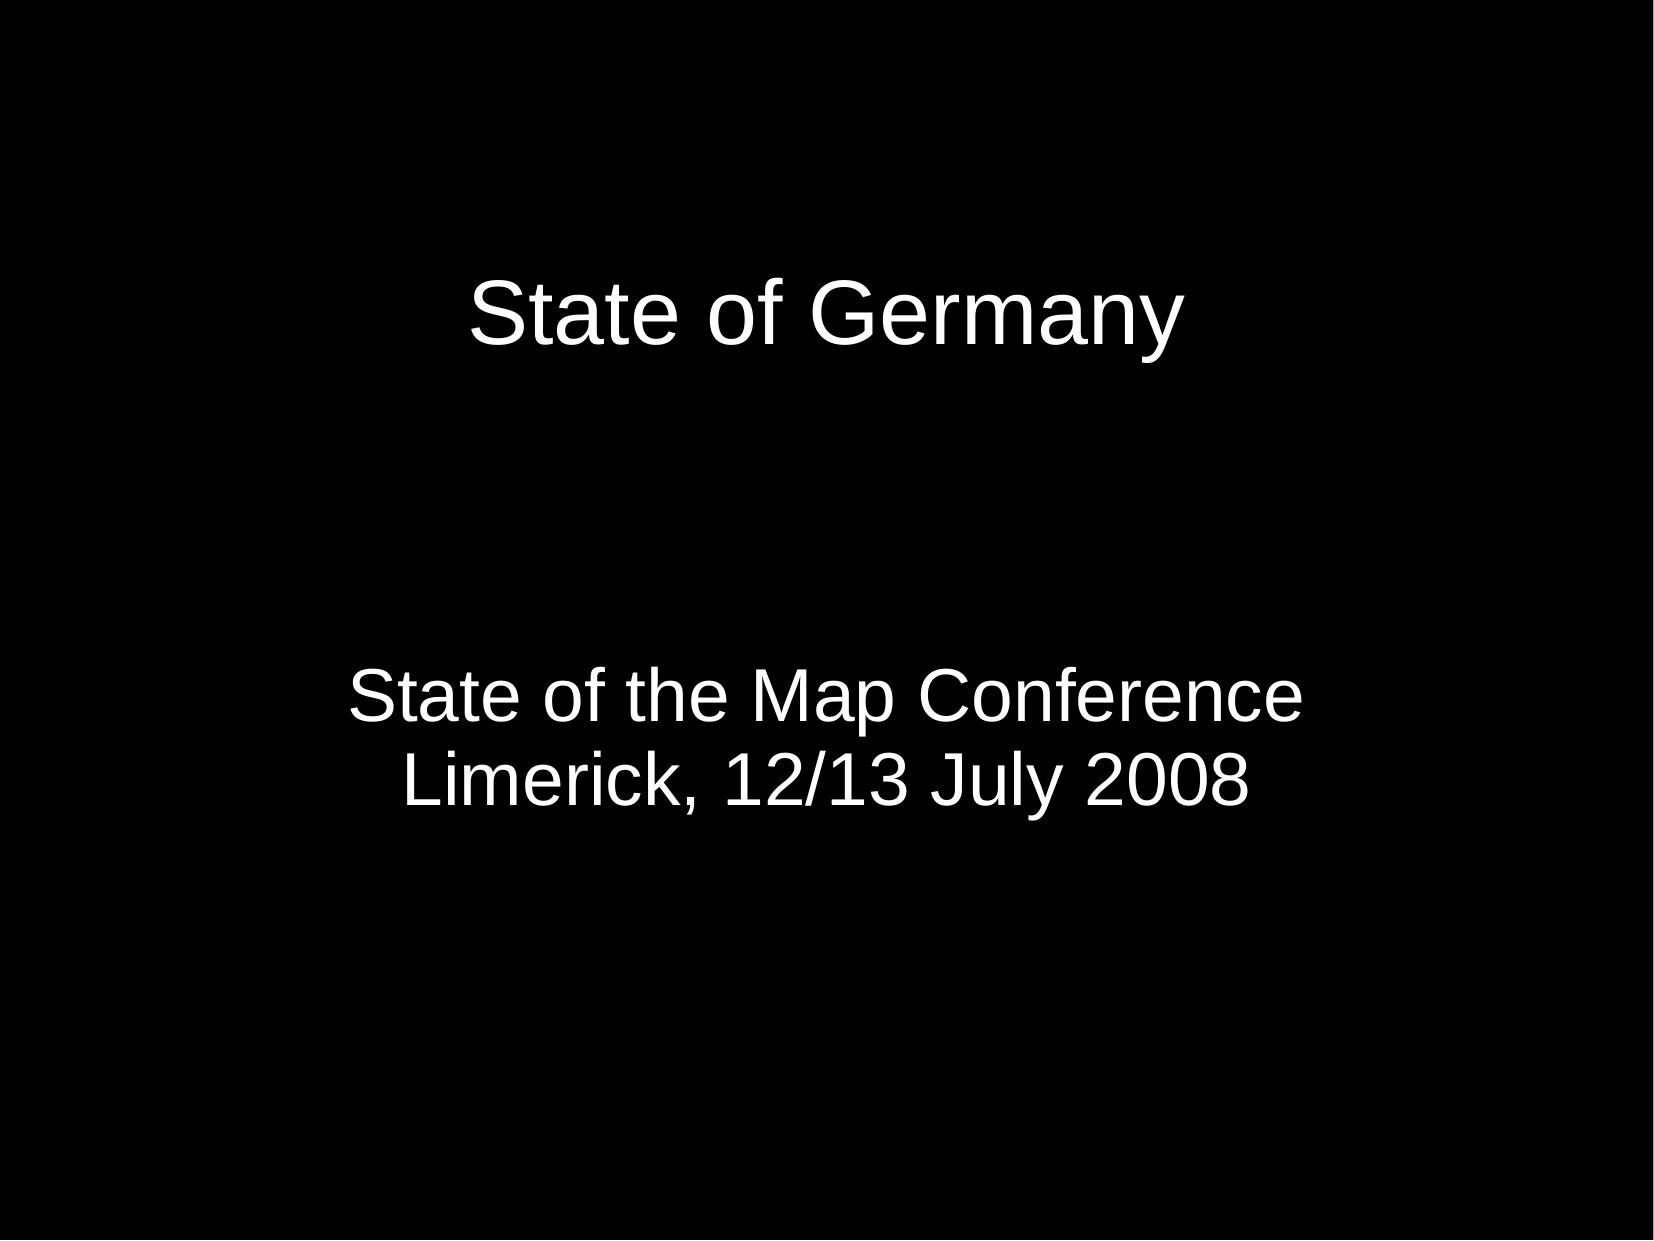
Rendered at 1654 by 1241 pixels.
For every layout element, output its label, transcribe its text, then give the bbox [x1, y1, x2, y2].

title State of Germany State of the Map Conference Limerick, 12/13 July 2008 [82, 56, 1571, 1027]
